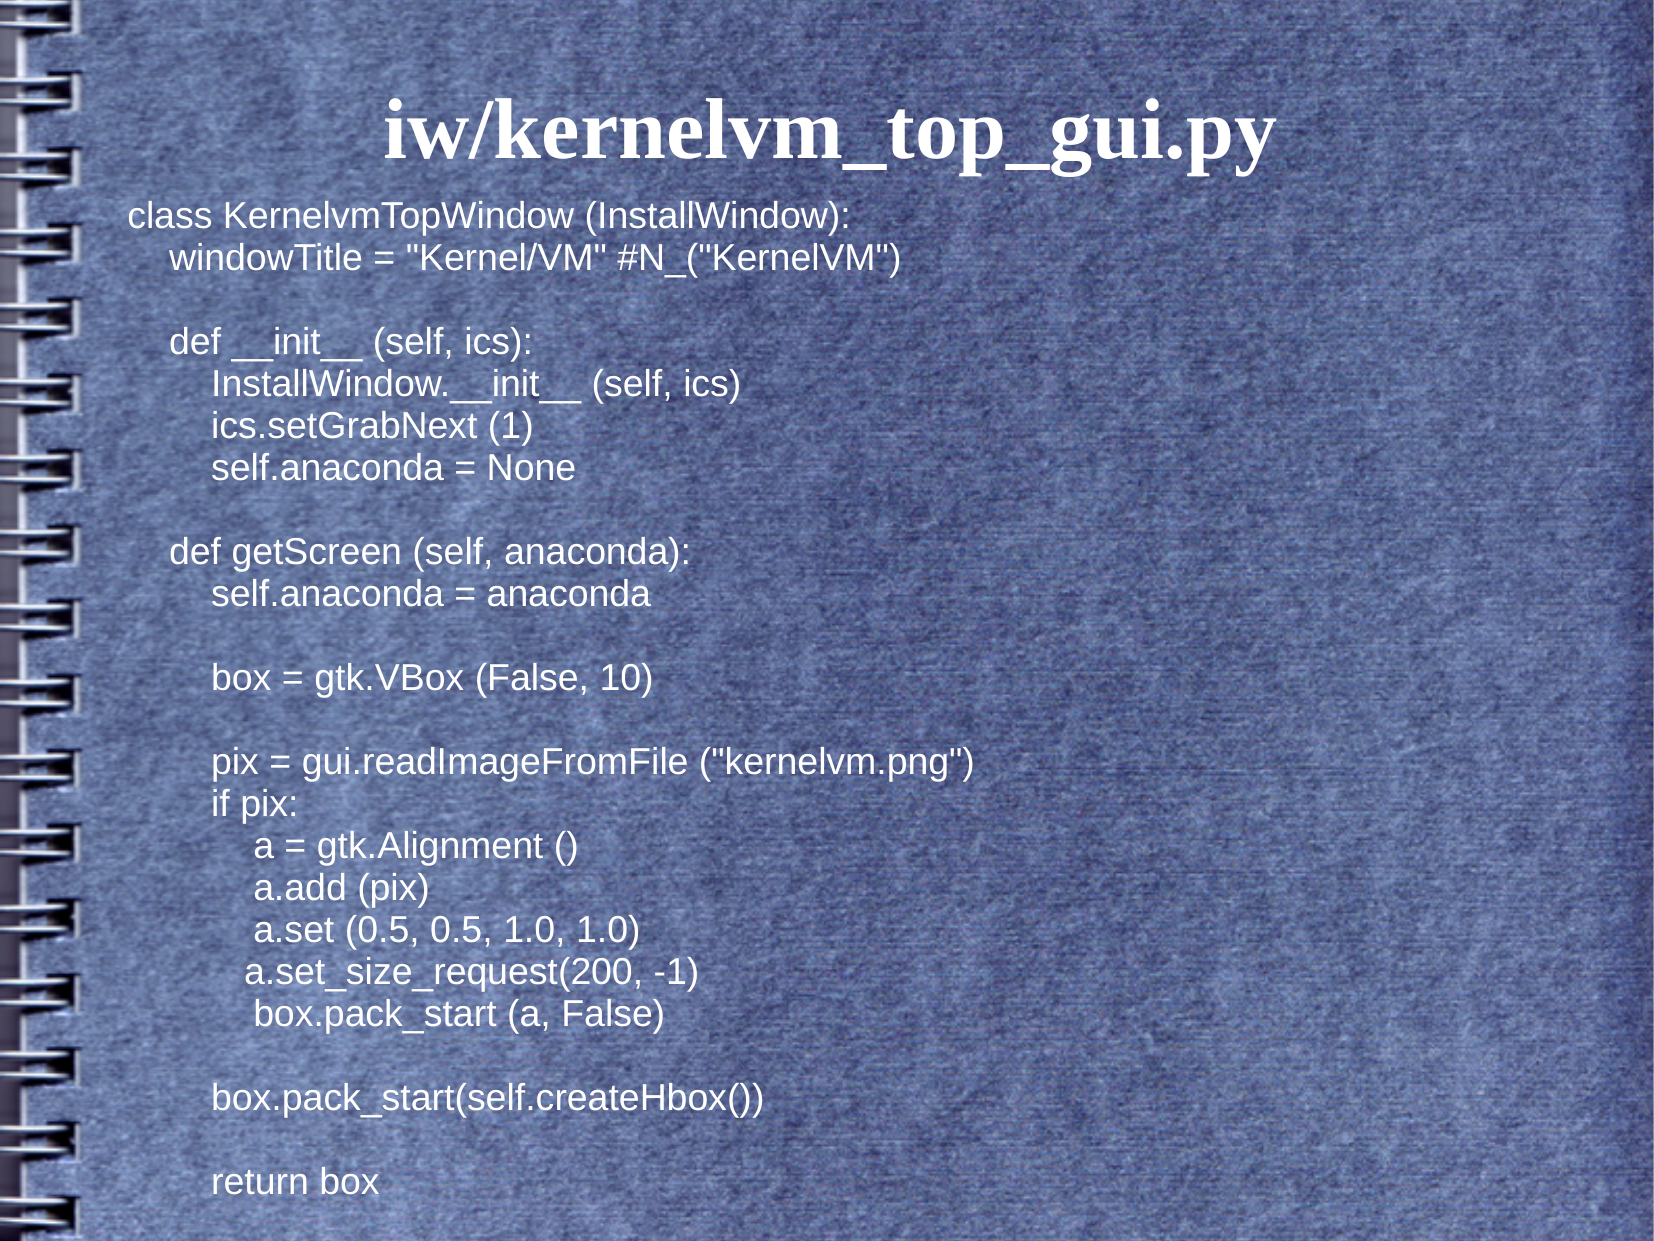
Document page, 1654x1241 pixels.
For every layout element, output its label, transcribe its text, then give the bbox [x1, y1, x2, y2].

picture [0, 0, 1654, 1241]
title iw/kernelvm_top_gui.py [86, 25, 1576, 233]
text_box class KernelvmTopWindow (InstallWindow): windowTitle = "Kernel/VM" #N_("KernelVM") def __init__ (self, ics): InstallWindow.__init__ (self, ics) ics.setGrabNext (1) self.anaconda = None def getScreen (self, anaconda): self.anaconda = anaconda box = gtk.VBox (False, 10) pix = gui.readImageFromFile ("kernelvm.png") if pix: a = gtk.Alignment () a.add (pix) a.set (0.5, 0.5, 1.0, 1.0) a.set_size_request(200, -1) box.pack_start (a, False) box.pack_start(self.createHbox()) return box [112, 187, 1613, 1241]
